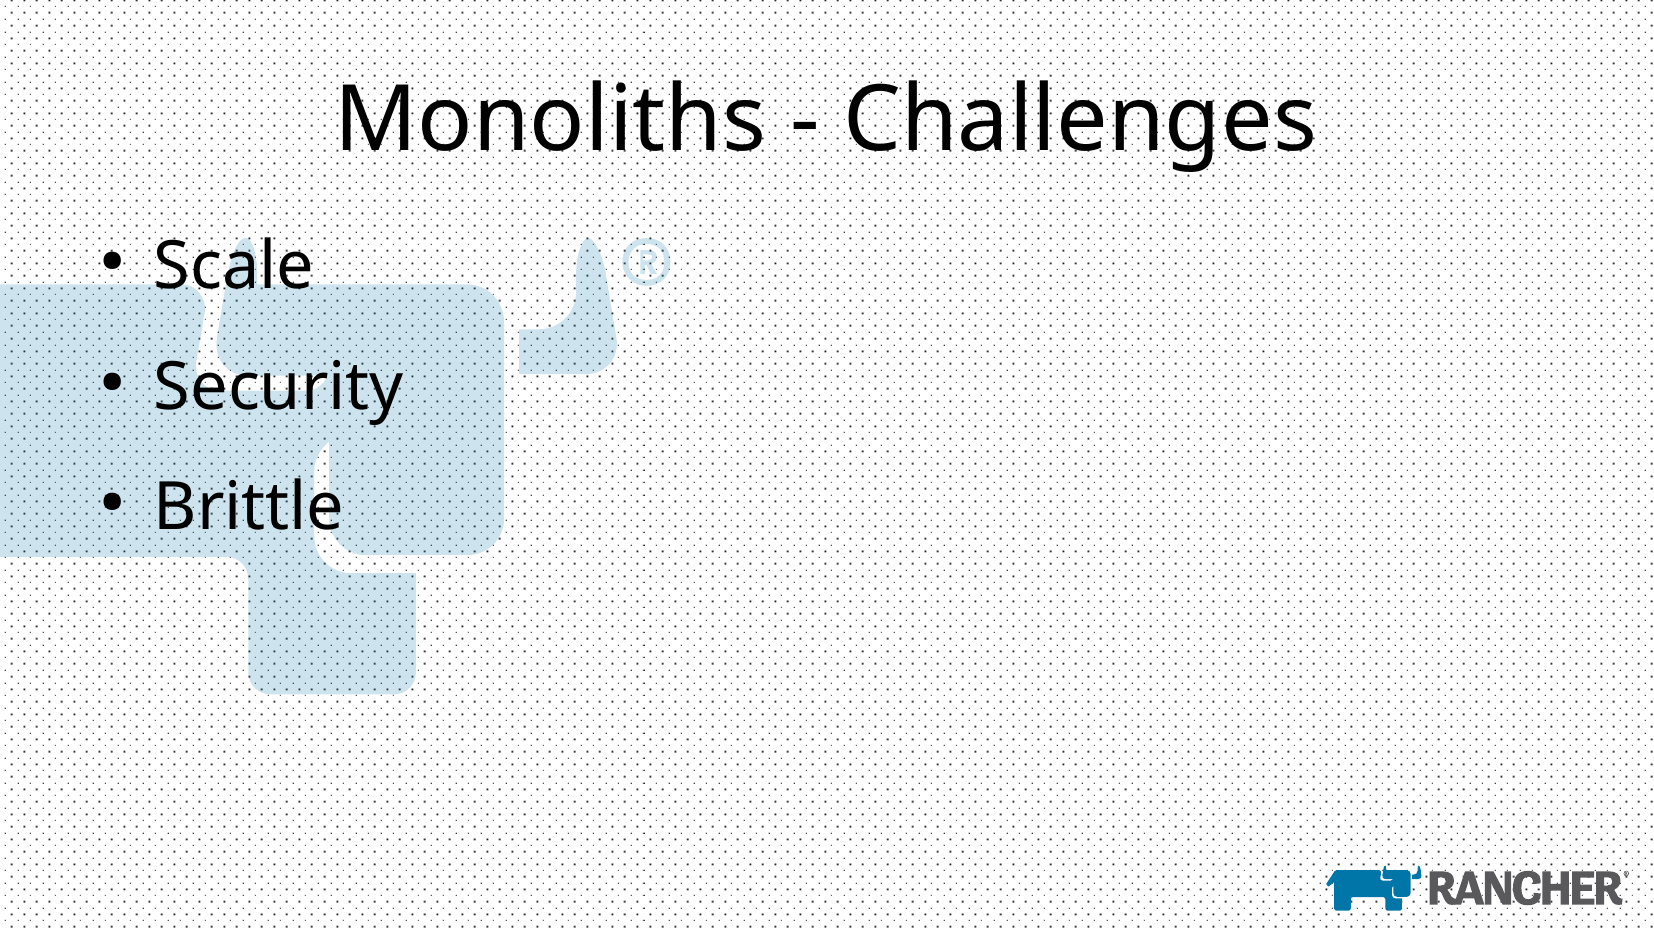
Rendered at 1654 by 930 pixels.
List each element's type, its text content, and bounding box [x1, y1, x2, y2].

list Scale Security Brittle [82, 217, 1571, 757]
picture [0, 0, 1654, 930]
title Monoliths - Challenges [82, 37, 1571, 193]
